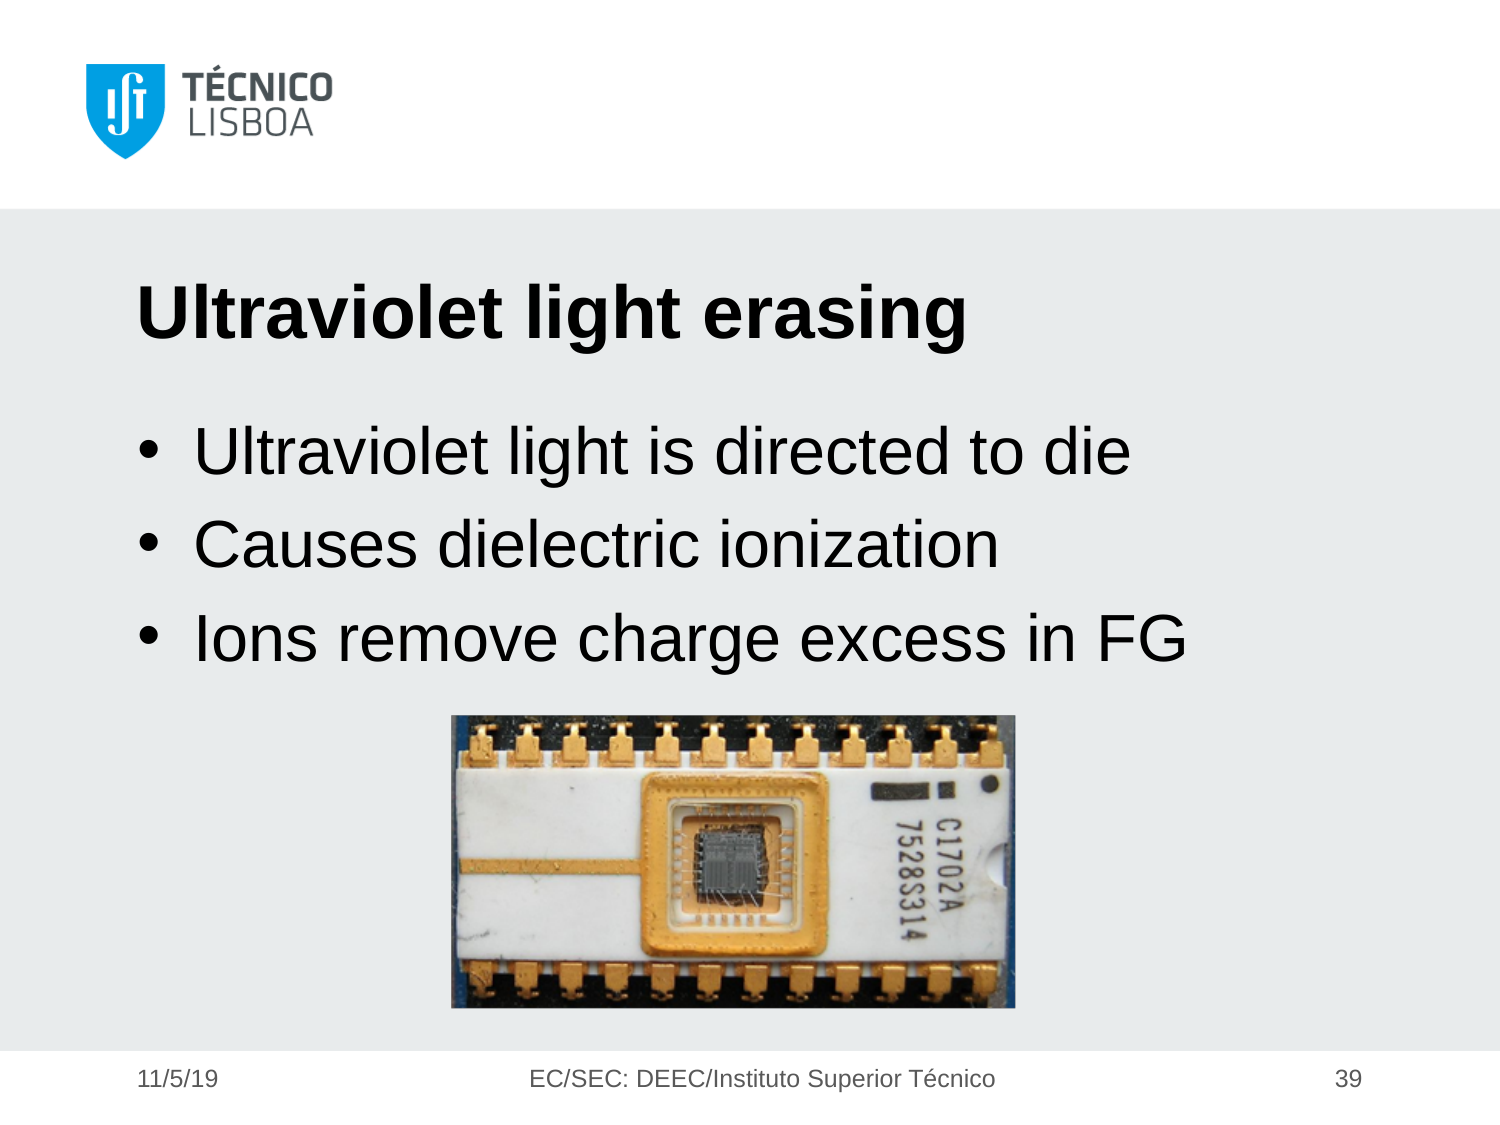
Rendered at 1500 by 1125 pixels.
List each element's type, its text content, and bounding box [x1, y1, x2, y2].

picture [0, 0, 1500, 1125]
slide_number 11/5/19 [121, 1052, 425, 1103]
slide_number <number> [1077, 1052, 1378, 1103]
title Ultraviolet light erasing [121, 237, 1378, 381]
footer EC/SEC: DEEC/Instituto Superior Técnico [512, 1052, 1021, 1103]
list Ultraviolet light is directed to die Causes dielectric ionization Ions remove charge excess in FG [121, 400, 1378, 1005]
